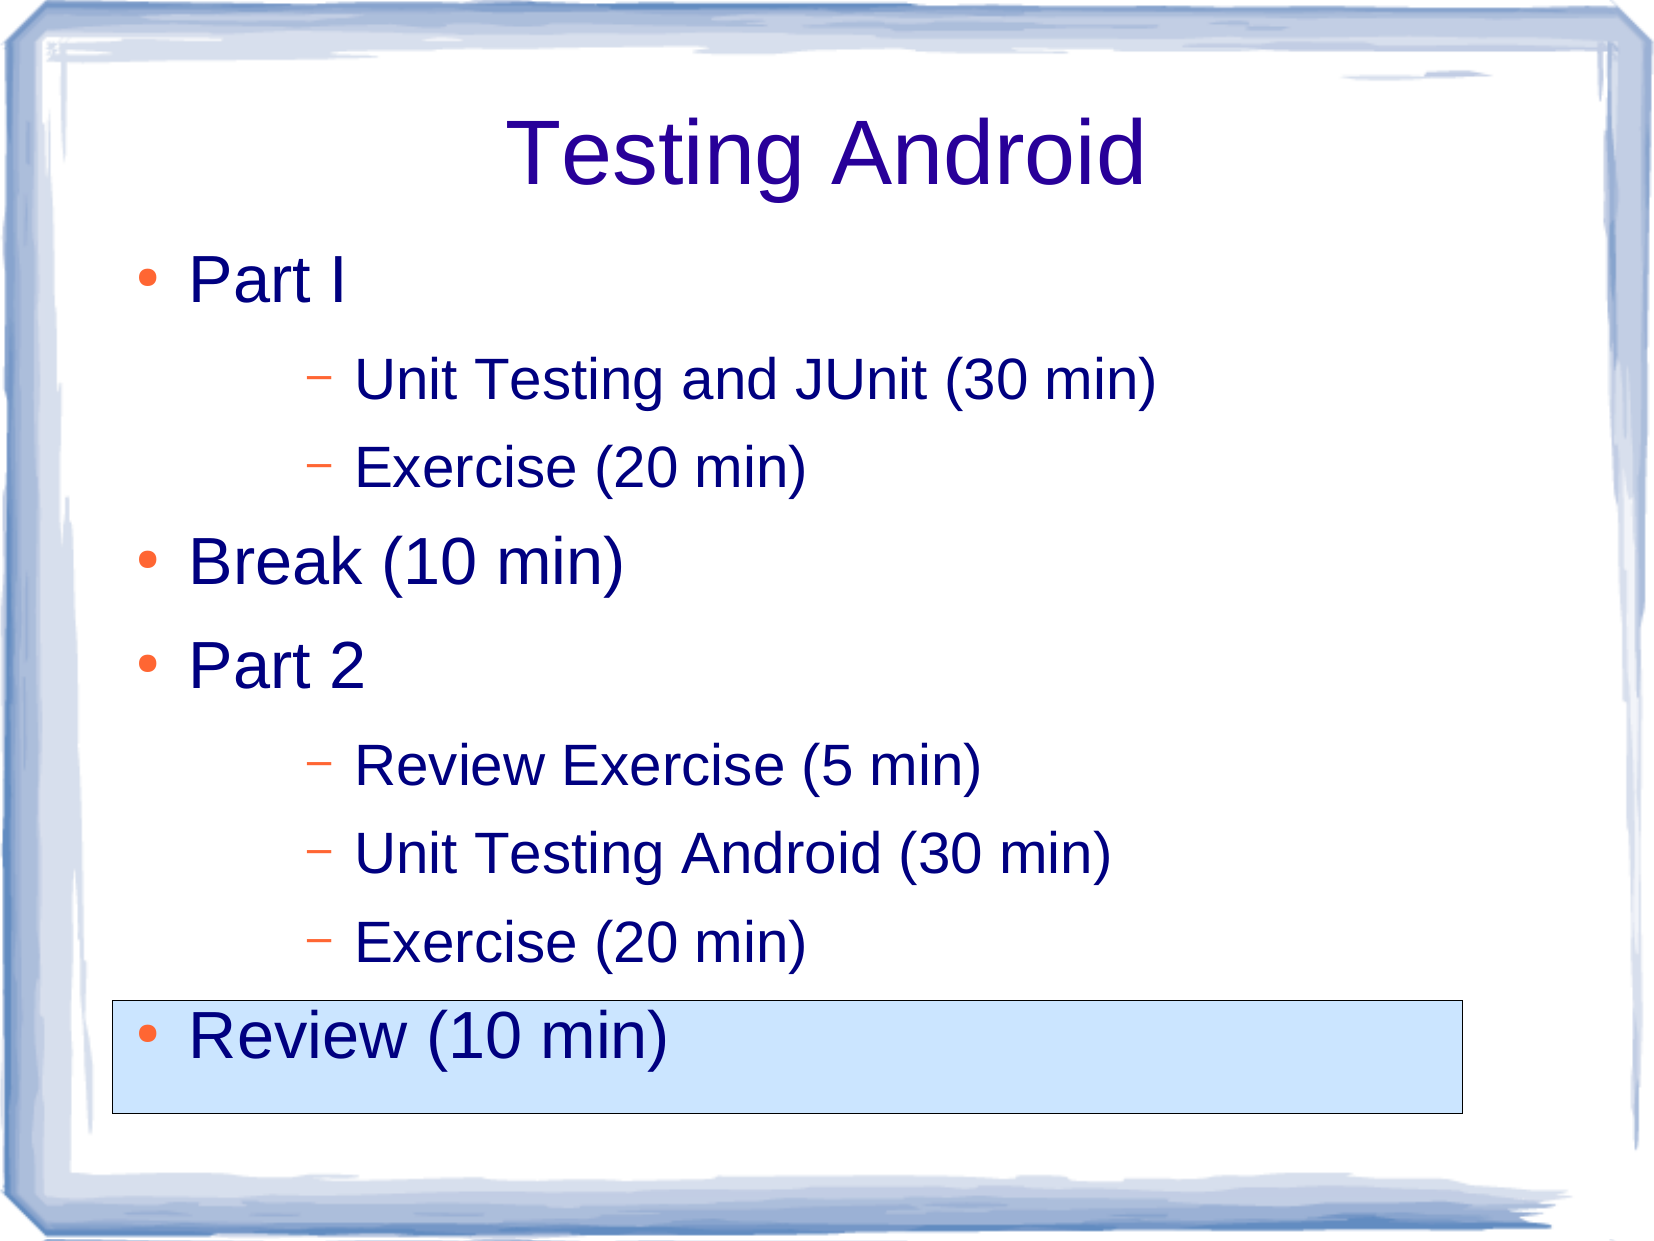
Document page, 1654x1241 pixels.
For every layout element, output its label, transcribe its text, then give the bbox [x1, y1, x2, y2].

picture [0, 0, 1654, 1241]
title Testing Android [82, 56, 1571, 250]
list Part I Unit Testing and JUnit (30 min) Exercise (20 min) Break (10 min) Part 2 Review Exercise (5 min) Unit Testing Android (30 min) Exercise (20 min) Review (10 min) [118, 242, 1571, 1092]
text_box [112, 1000, 1463, 1114]
